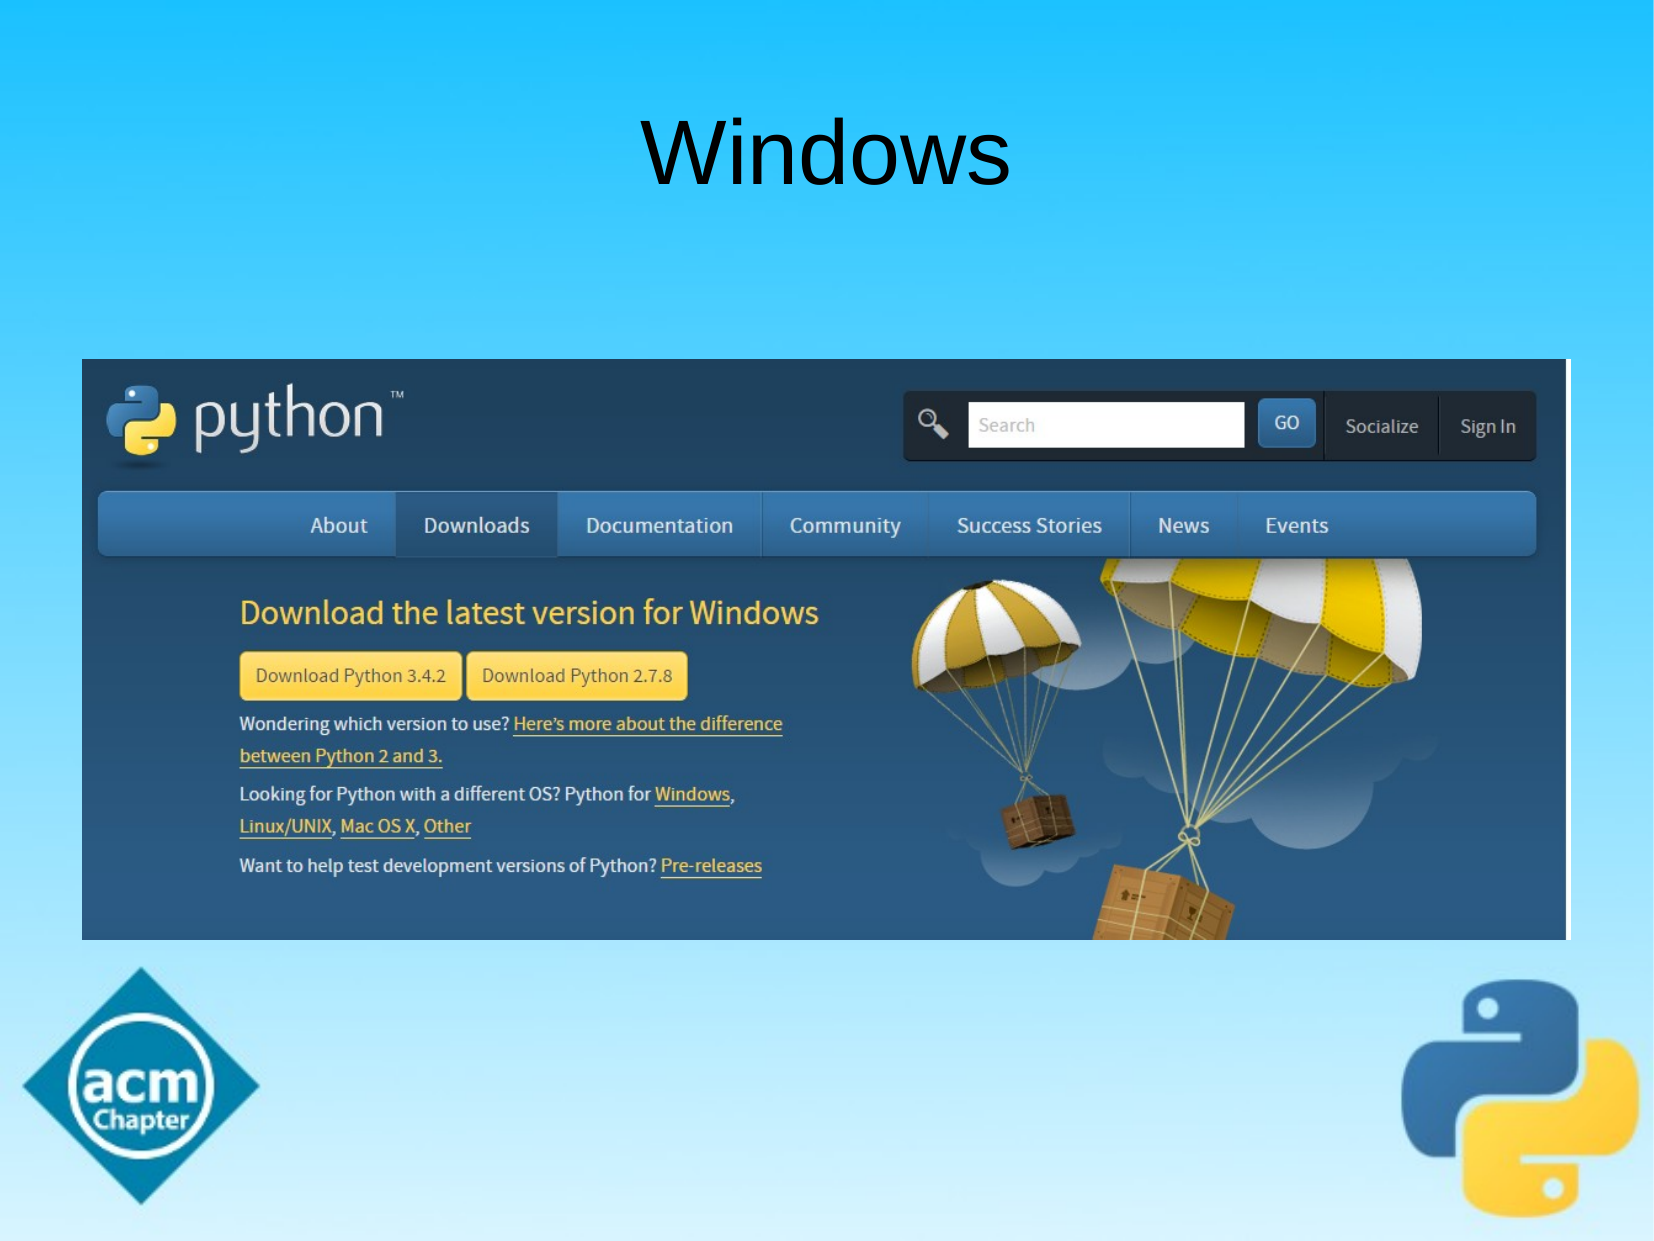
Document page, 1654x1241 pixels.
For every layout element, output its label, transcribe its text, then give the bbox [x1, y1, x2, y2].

picture [0, 0, 1654, 1241]
title Windows [82, 49, 1571, 257]
